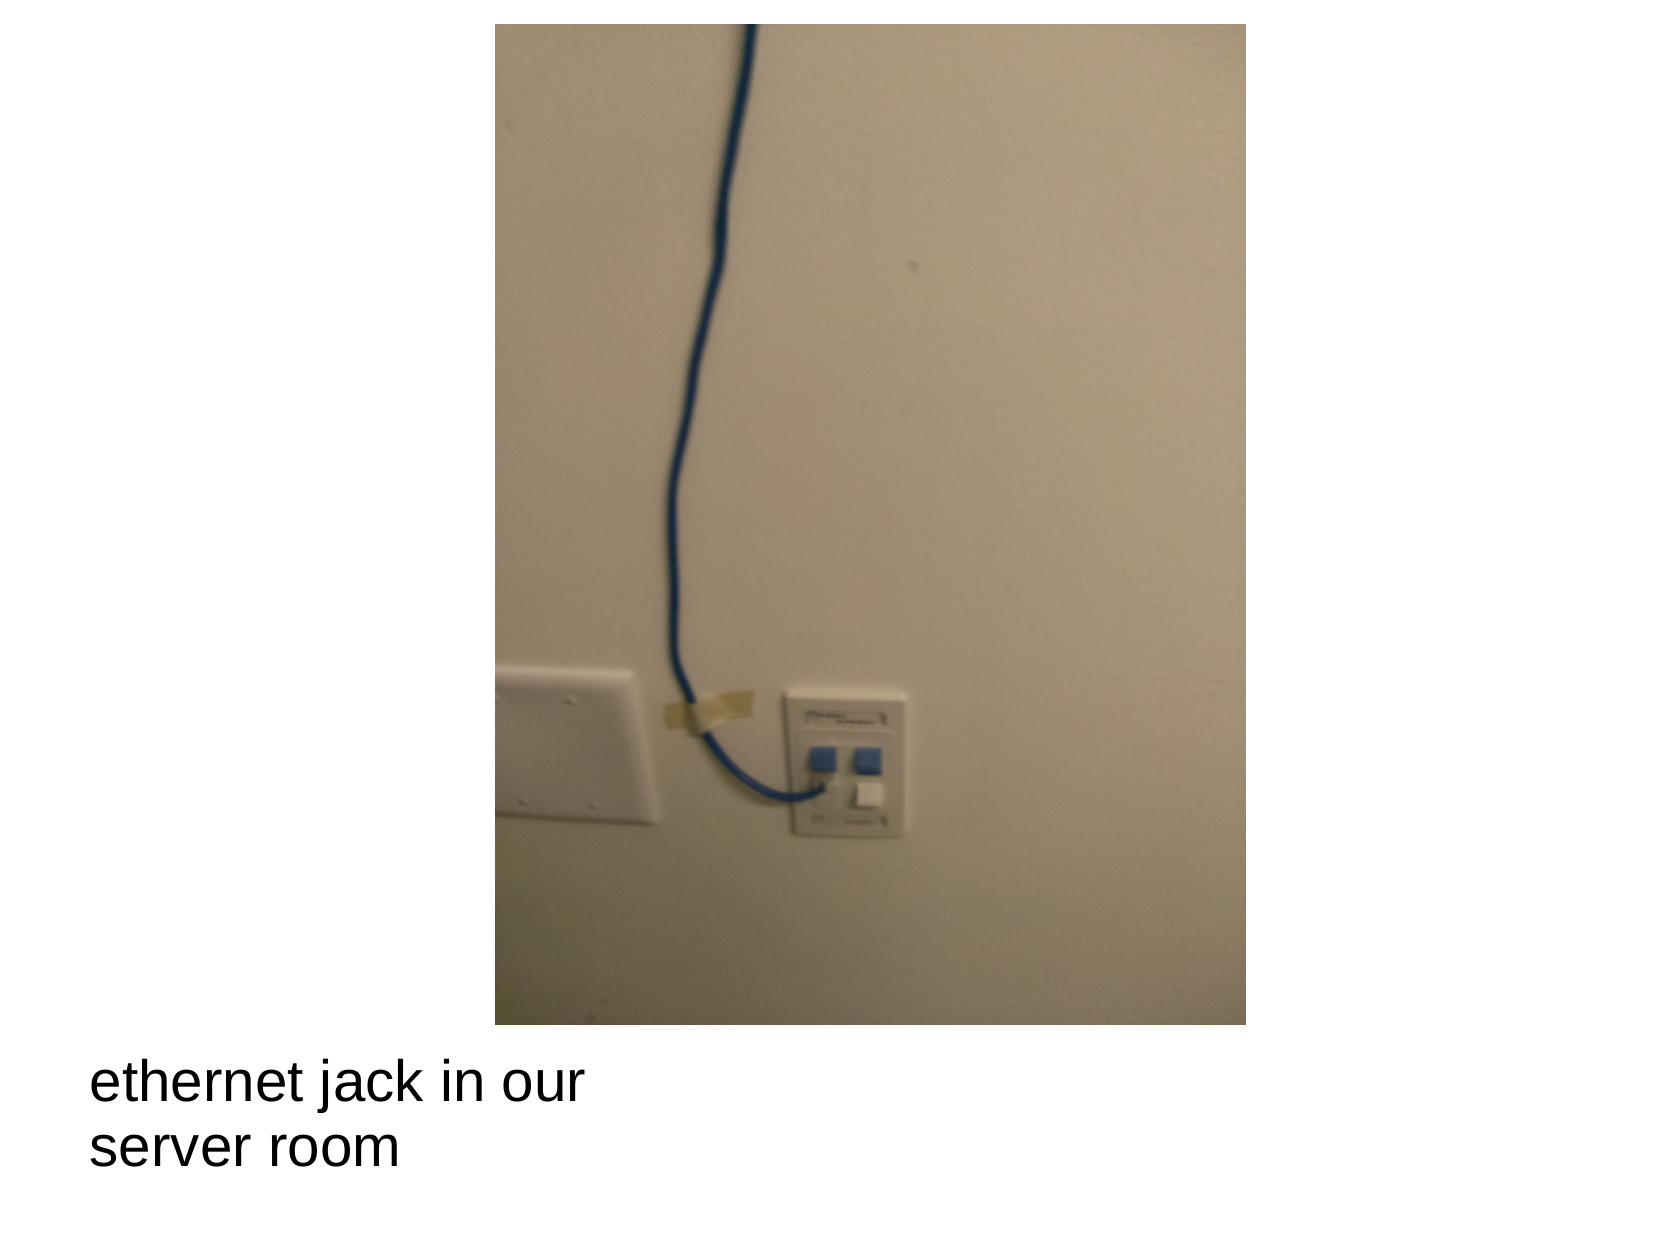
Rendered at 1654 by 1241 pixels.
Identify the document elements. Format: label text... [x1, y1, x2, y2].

picture [495, 24, 1246, 1026]
text_box ethernet jack in our server room [75, 1041, 676, 1186]
